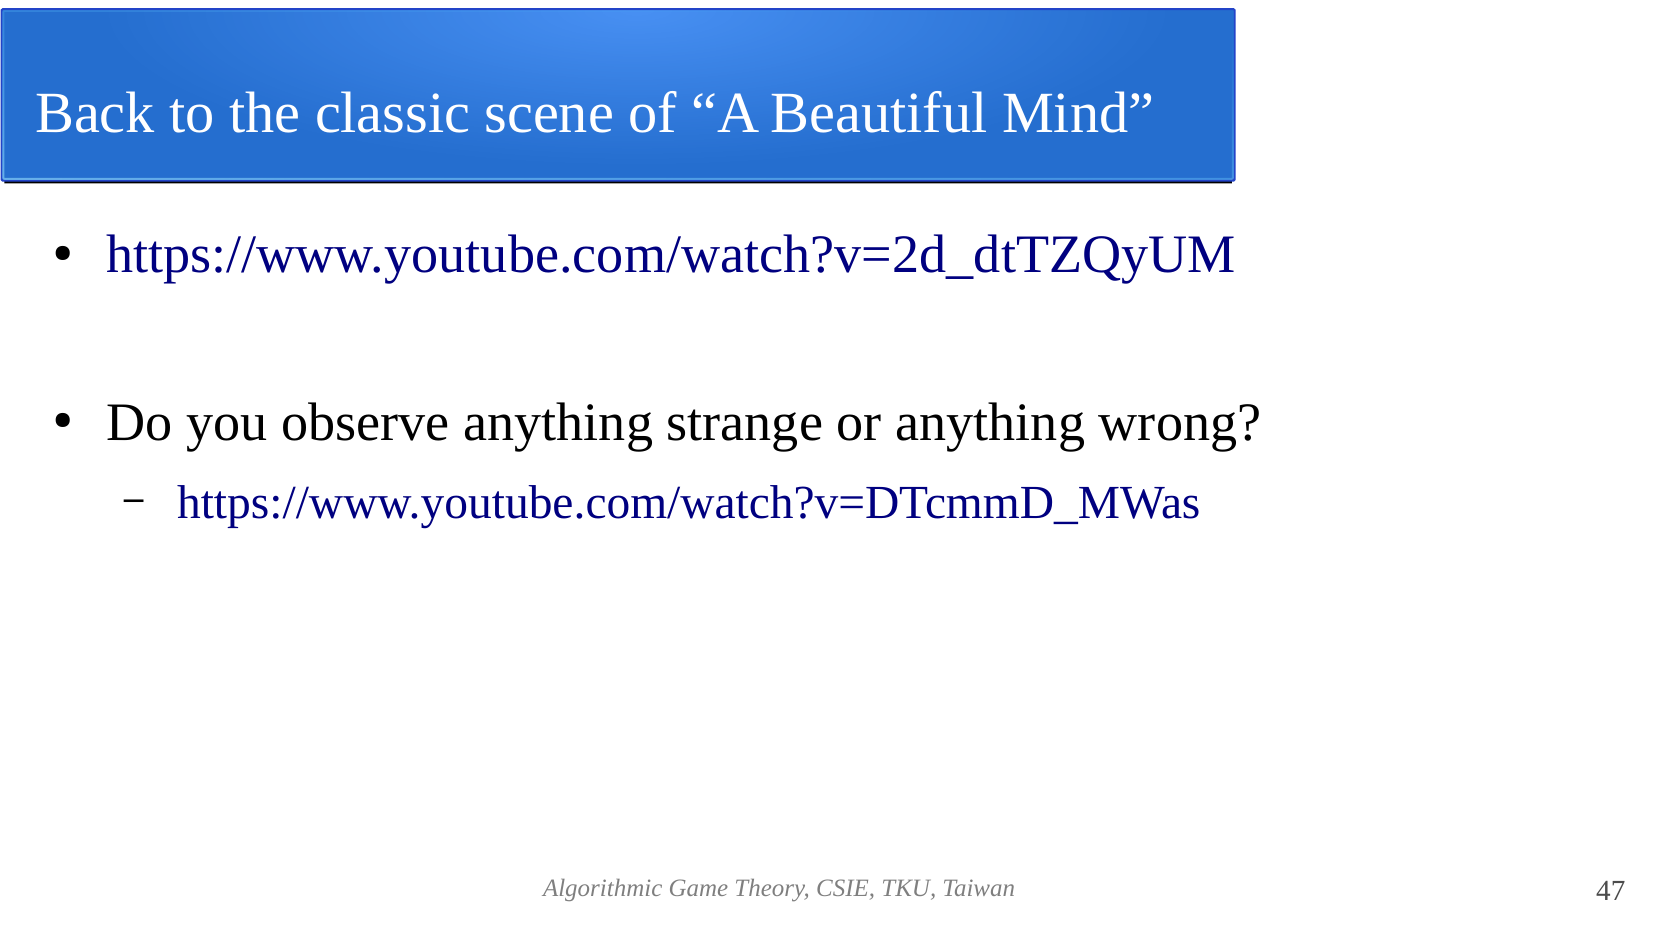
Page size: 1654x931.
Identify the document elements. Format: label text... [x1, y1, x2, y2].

list https://www.youtube.com/watch?v=2d_dtTZQyUM Do you observe anything strange or anything wrong? https://www.youtube.com/watch?v=DTcmmD_MWas [35, 224, 1524, 764]
title Back to the classic scene of “A Beautiful Mind” [35, 35, 1190, 189]
